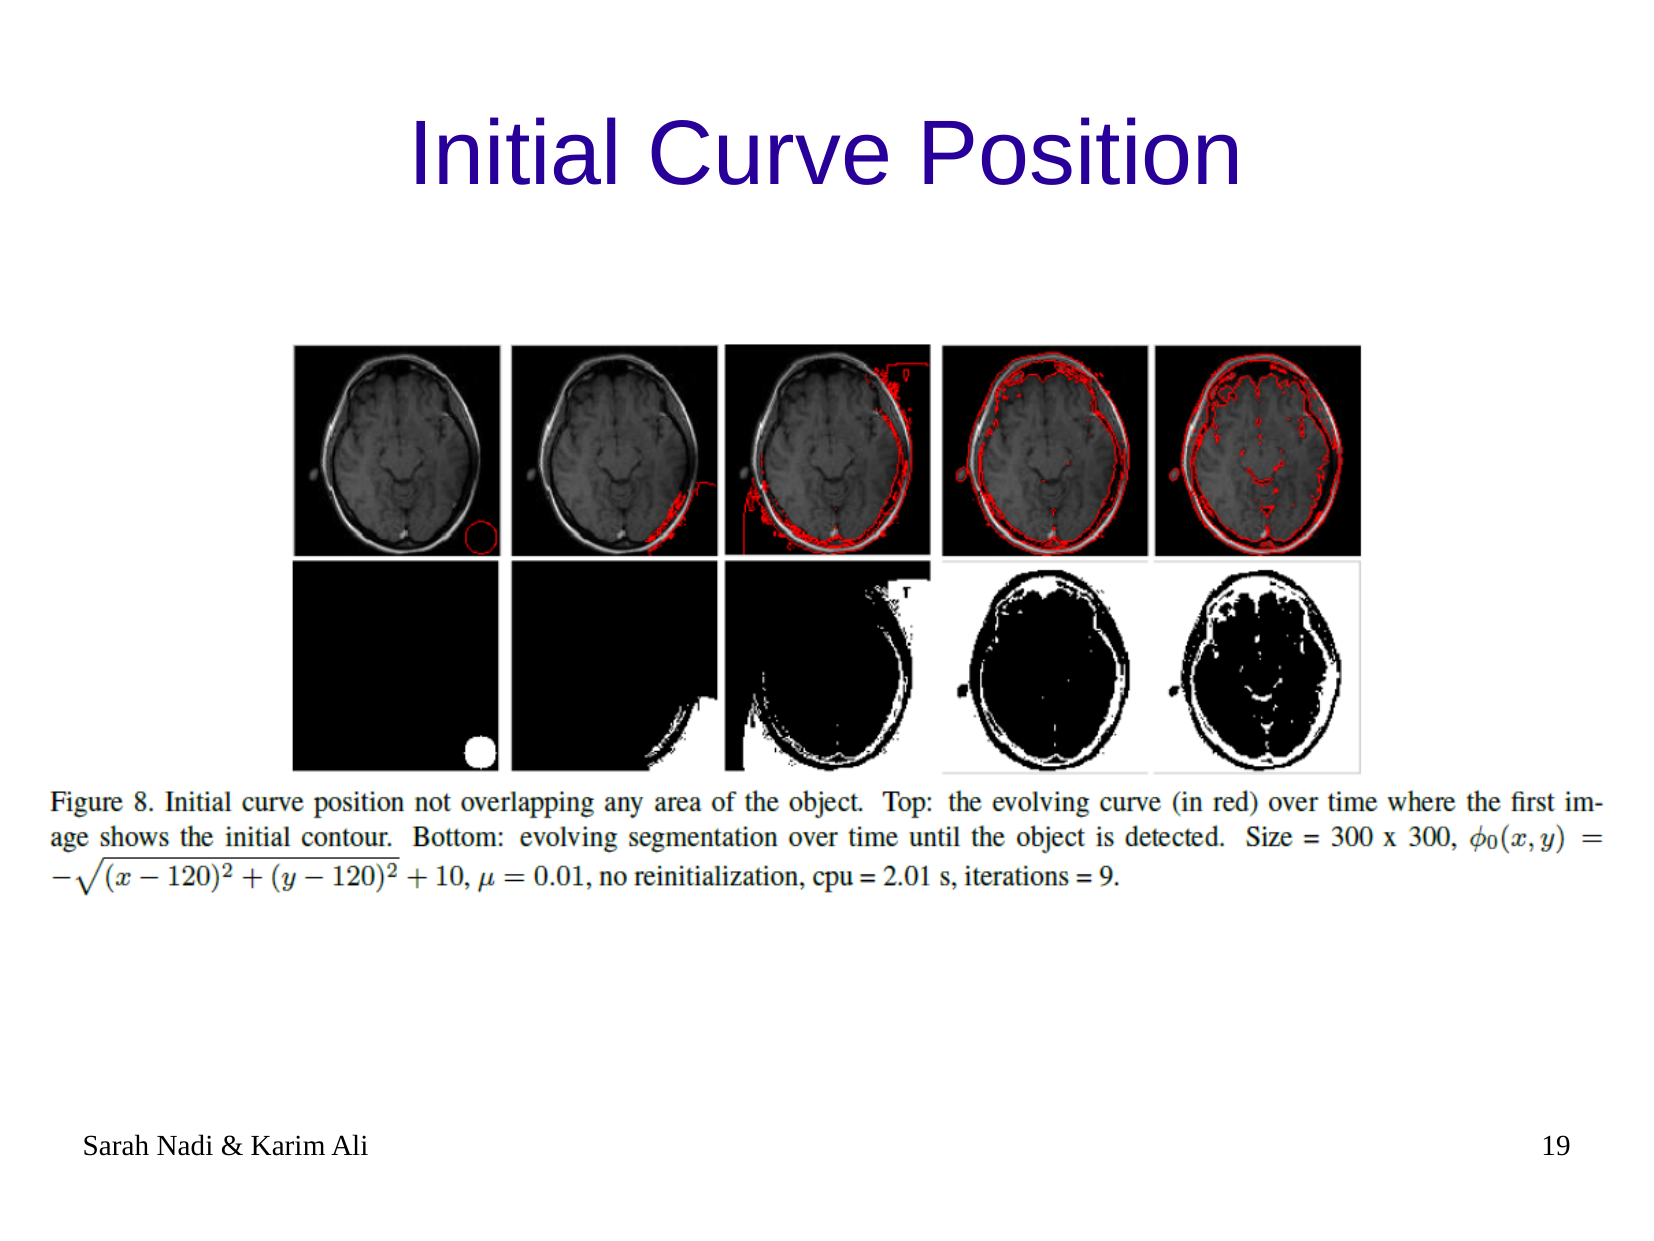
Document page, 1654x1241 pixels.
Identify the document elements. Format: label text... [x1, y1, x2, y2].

picture [45, 339, 1609, 901]
title Initial Curve Position [82, 56, 1571, 250]
